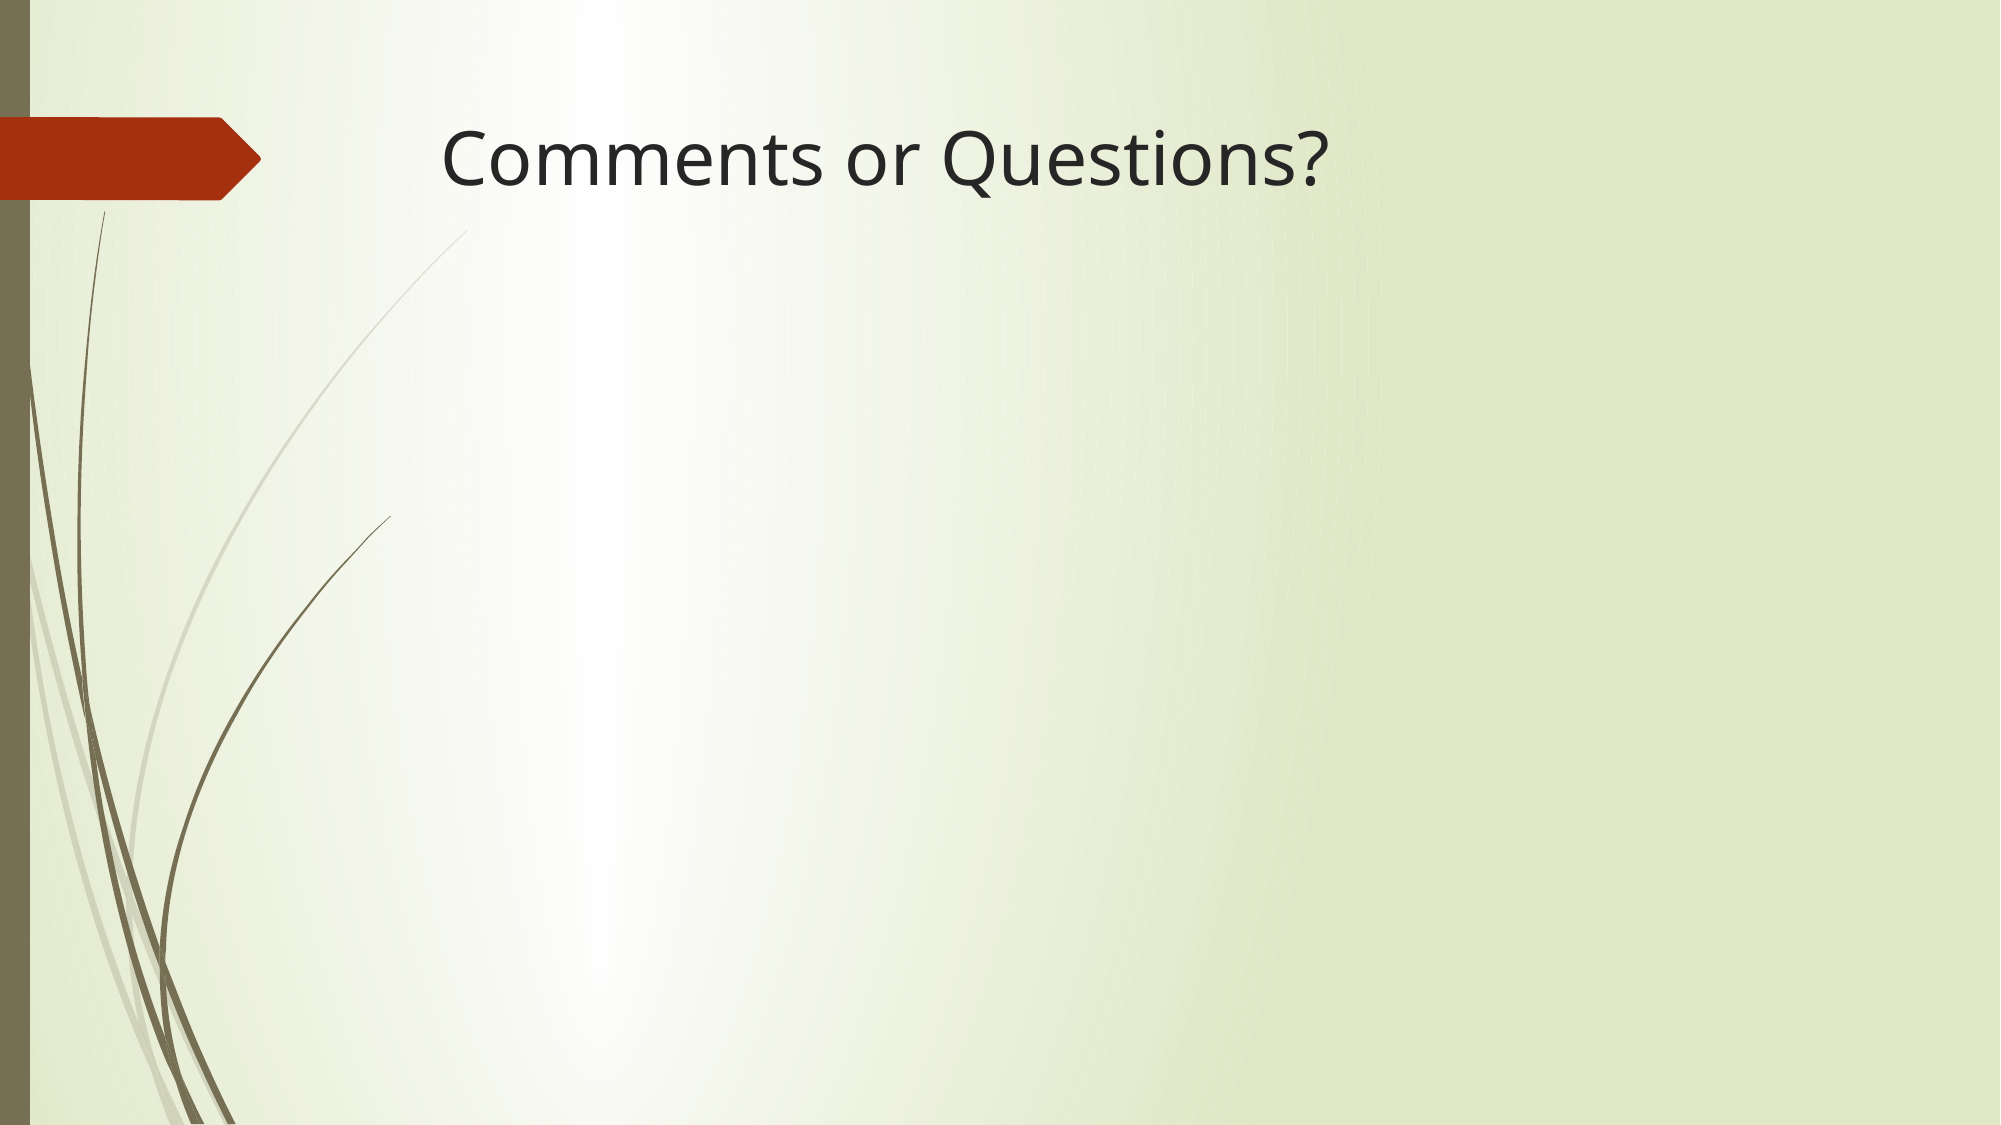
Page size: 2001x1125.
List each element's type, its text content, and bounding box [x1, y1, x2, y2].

title Comments or Questions? [425, 102, 1888, 313]
